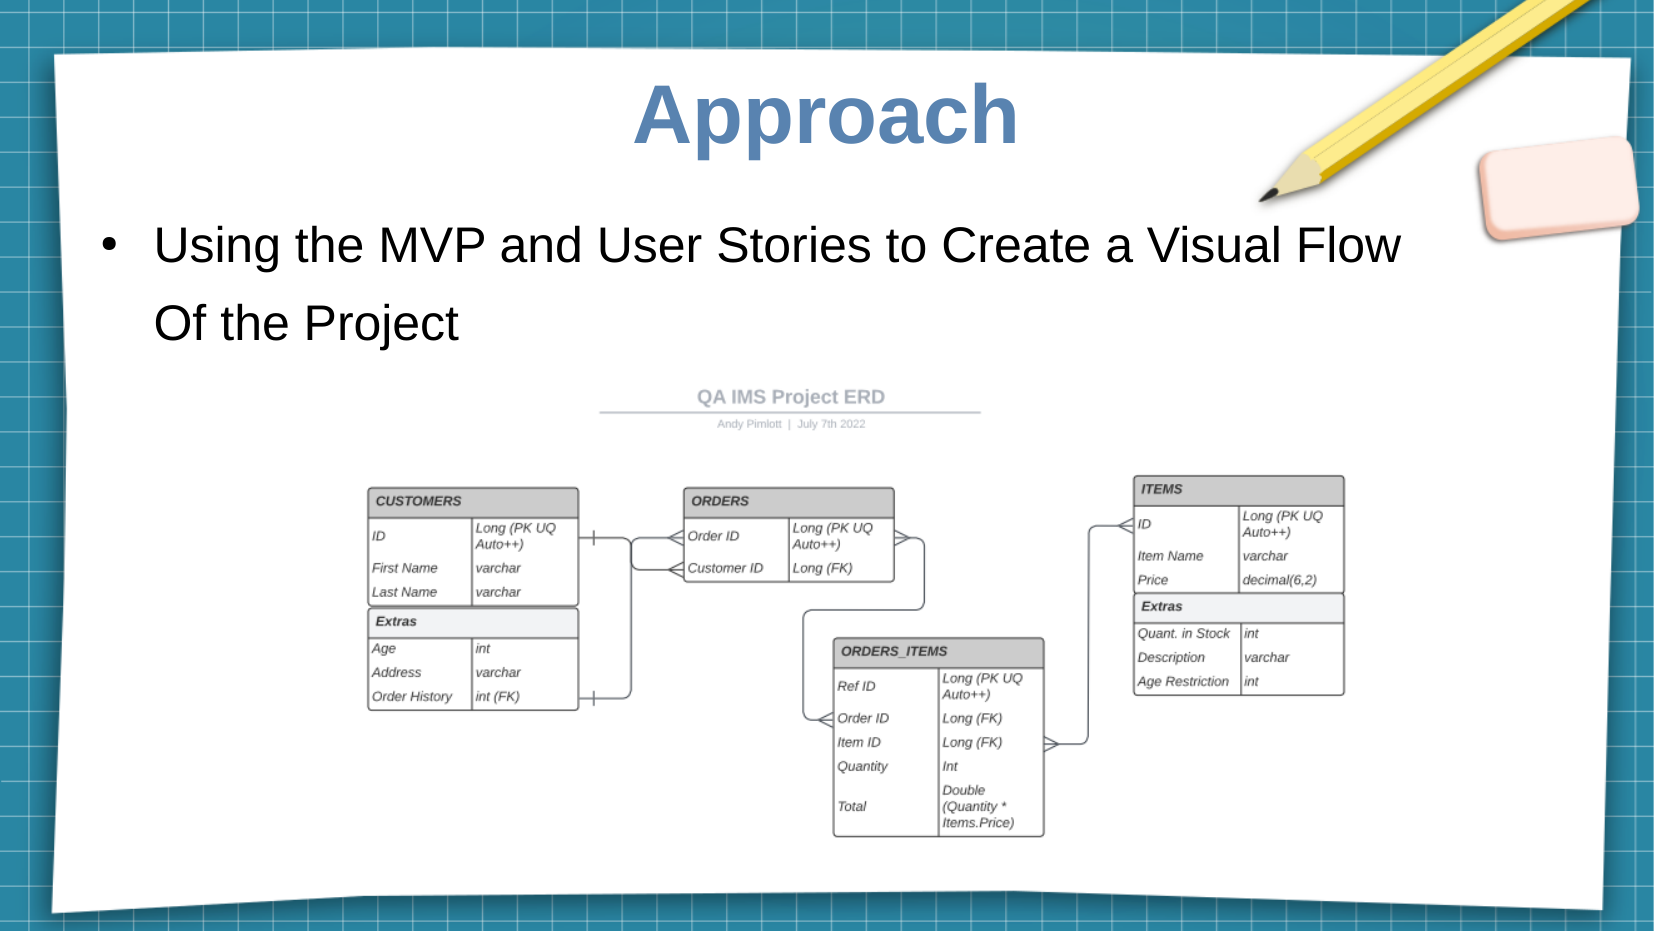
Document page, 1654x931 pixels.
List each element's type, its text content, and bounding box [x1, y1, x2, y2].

title Approach [82, 37, 1571, 193]
list Using the MVP and User Stories to Create a Visual Flow Of the Project [82, 217, 1571, 758]
picture [0, 0, 1654, 931]
